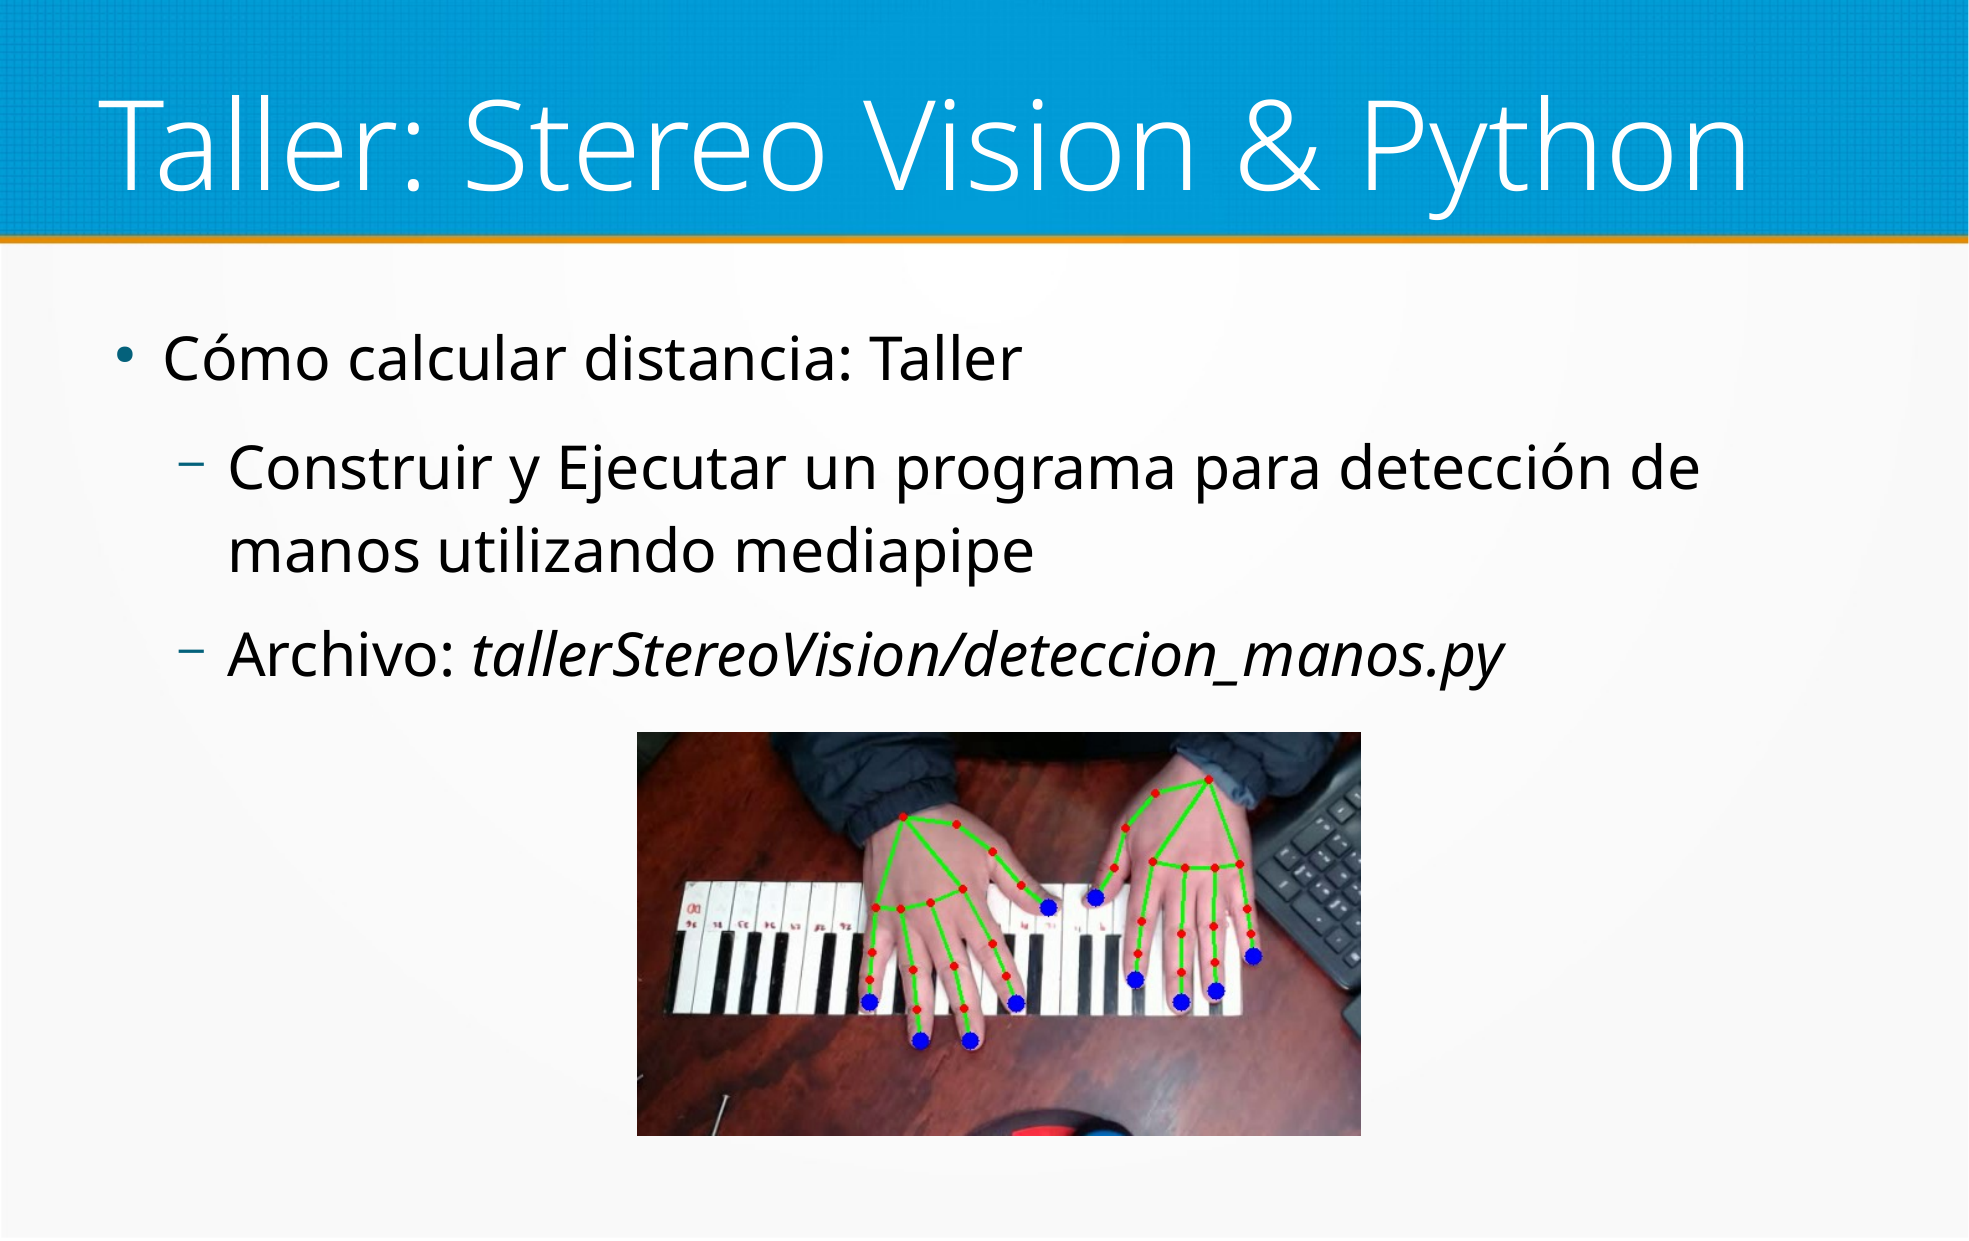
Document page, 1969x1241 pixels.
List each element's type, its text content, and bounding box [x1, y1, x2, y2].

list Cómo calcular distancia: Taller Construir y Ejecutar un programa para detección de manos utilizando mediapipe Archivo: tallerStereoVision/deteccion_manos.py [98, 315, 1855, 696]
picture [0, 233, 1969, 1241]
title Taller: Stereo Vision & Python [98, 19, 1870, 227]
